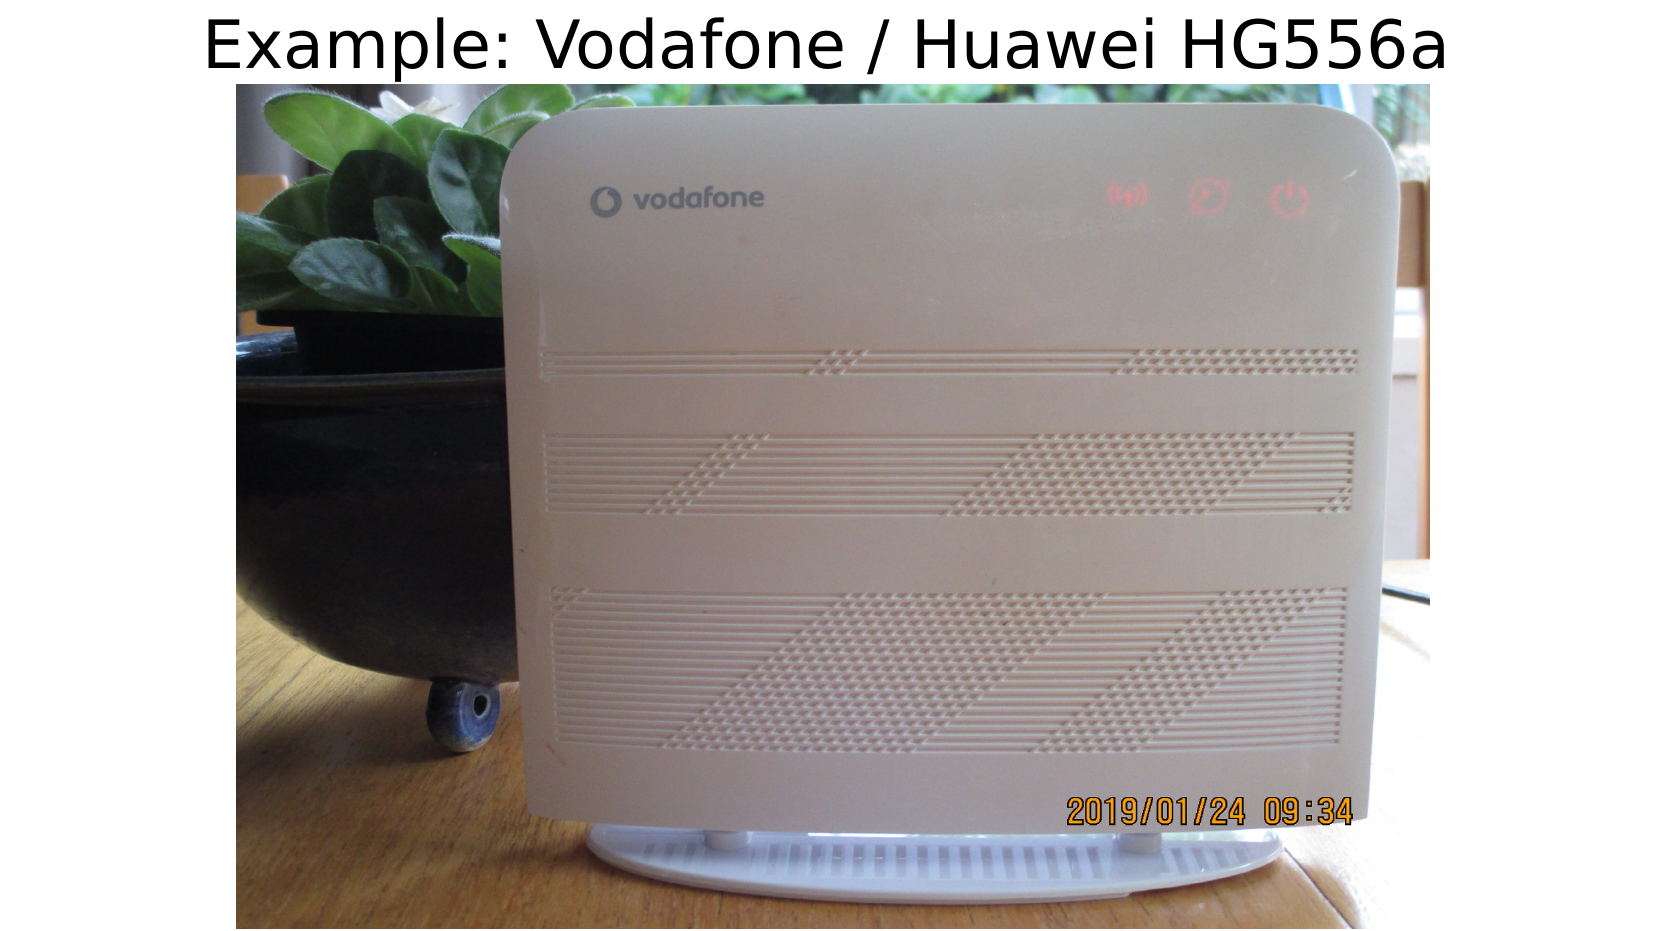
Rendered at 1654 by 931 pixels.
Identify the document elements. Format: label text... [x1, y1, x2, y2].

title Example: Vodafone / Huawei HG556a [82, 6, 1571, 85]
picture [236, 84, 1430, 930]
